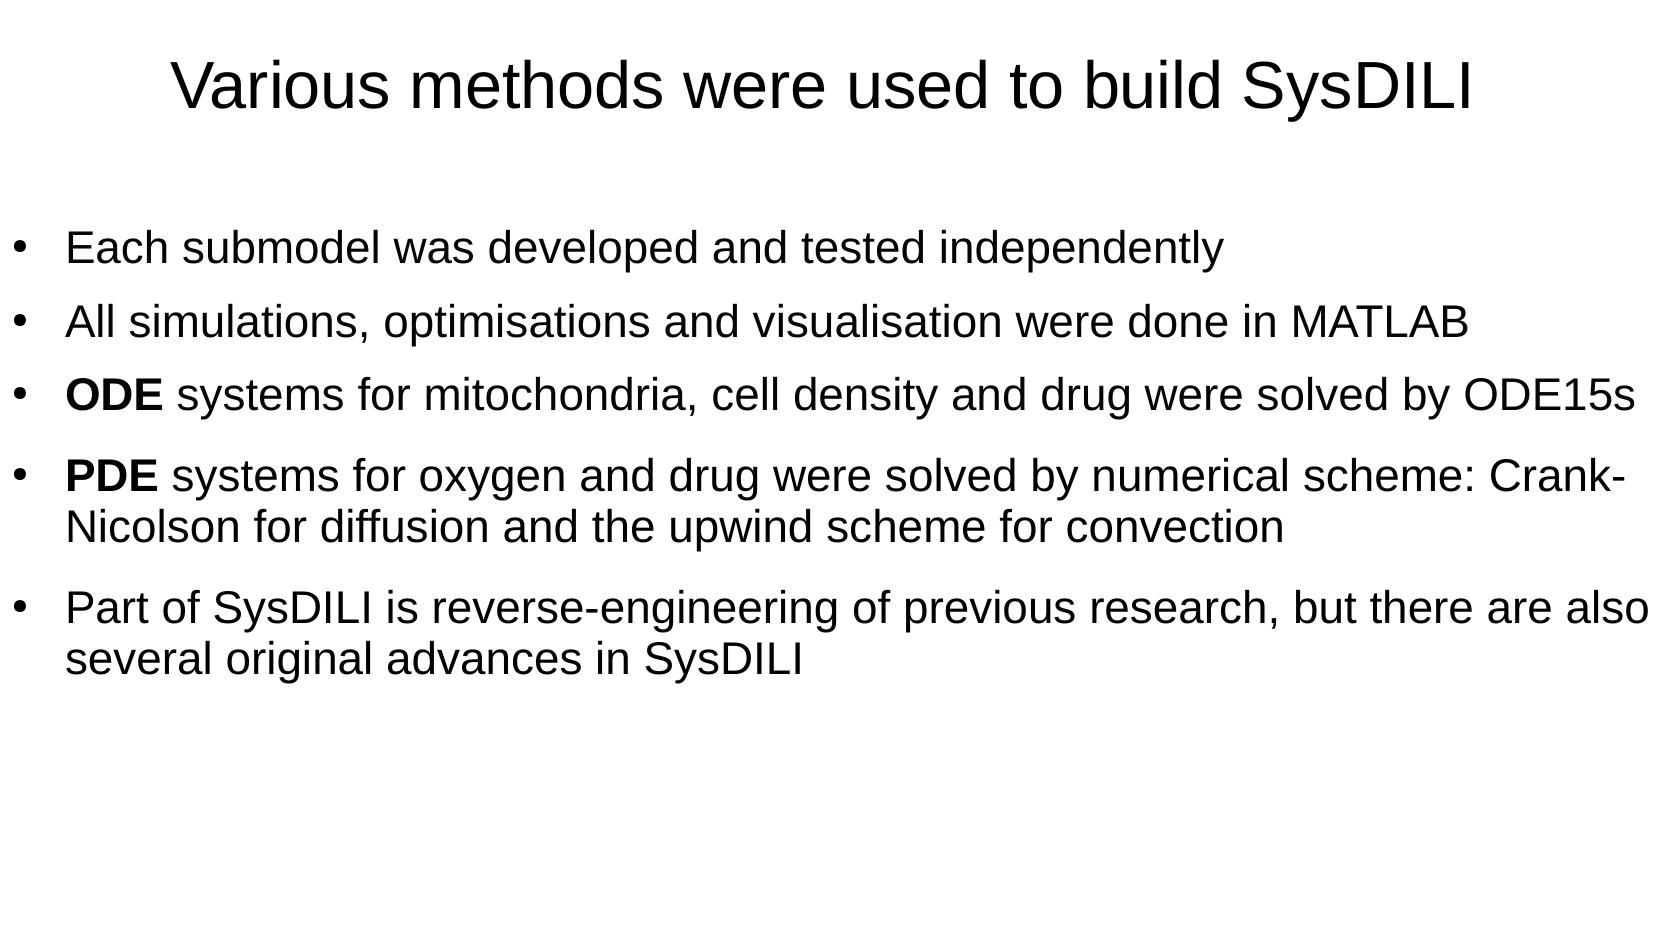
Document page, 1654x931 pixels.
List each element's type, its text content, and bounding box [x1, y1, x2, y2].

title Various methods were used to build SysDILI [88, 7, 1577, 163]
list Each submodel was developed and tested independently All simulations, optimisations and visualisation were done in MATLAB ODE systems for mitochondria, cell density and drug were solved by ODE15s PDE systems for oxygen and drug were solved by numerical scheme: Crank-Nicolson for diffusion and the upwind scheme for convection Part of SysDILI is reverse-engineering of previous research, but there are also several original advances in SysDILI [0, 222, 1654, 851]
